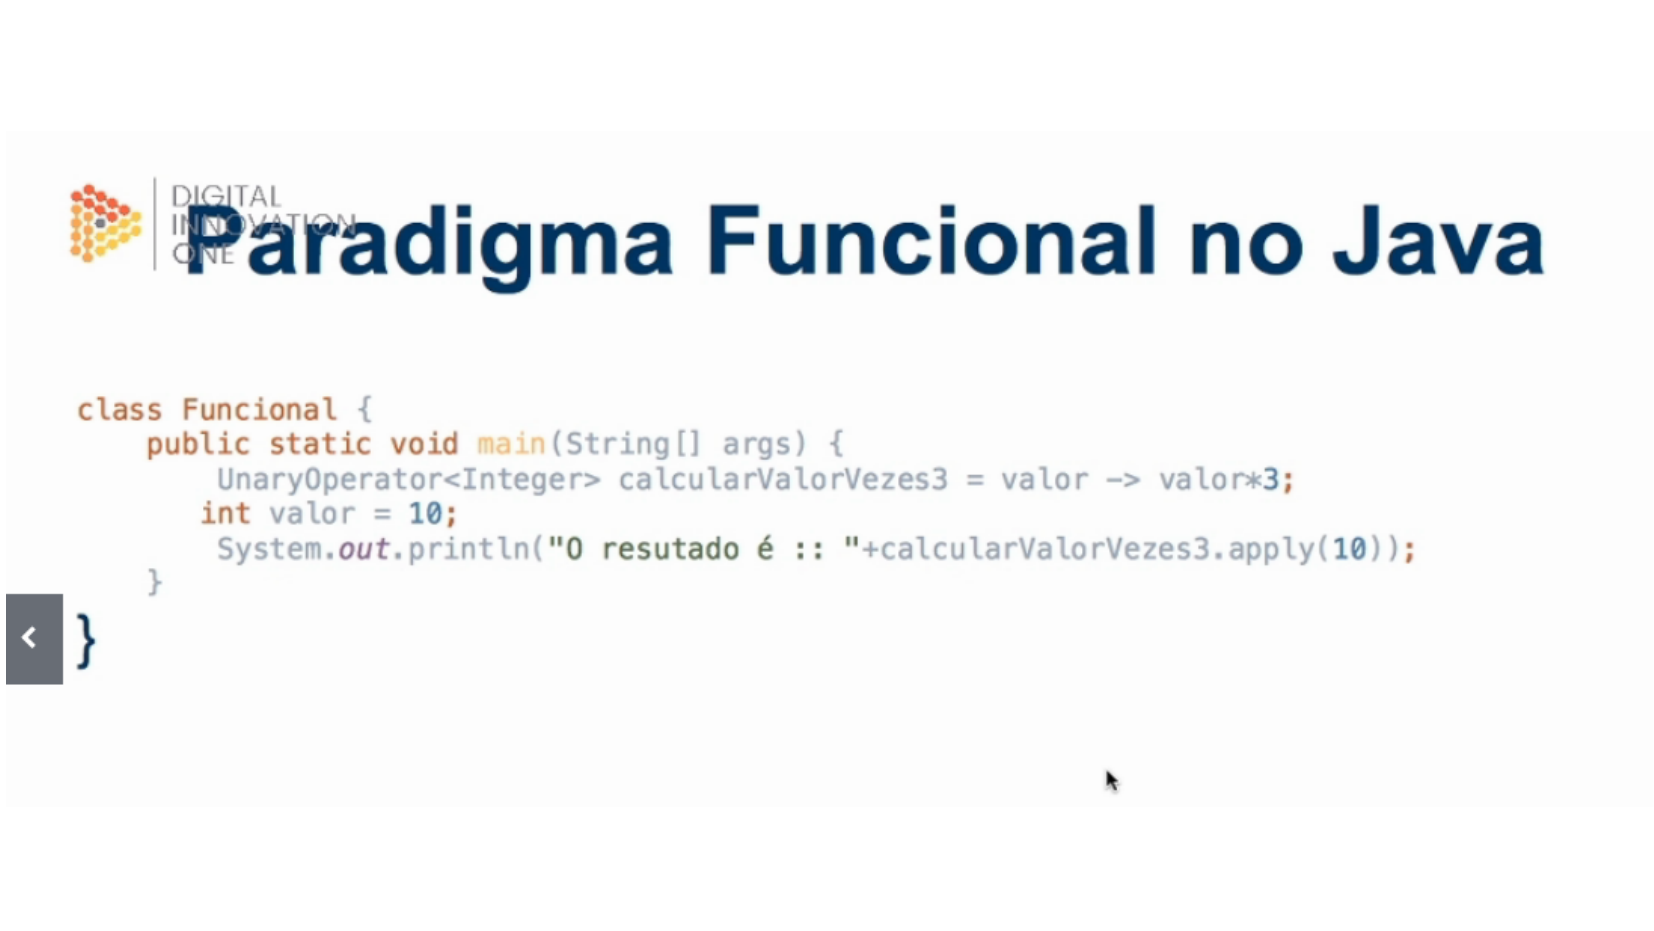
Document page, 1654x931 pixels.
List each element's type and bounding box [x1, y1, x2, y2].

picture [6, 131, 1654, 807]
